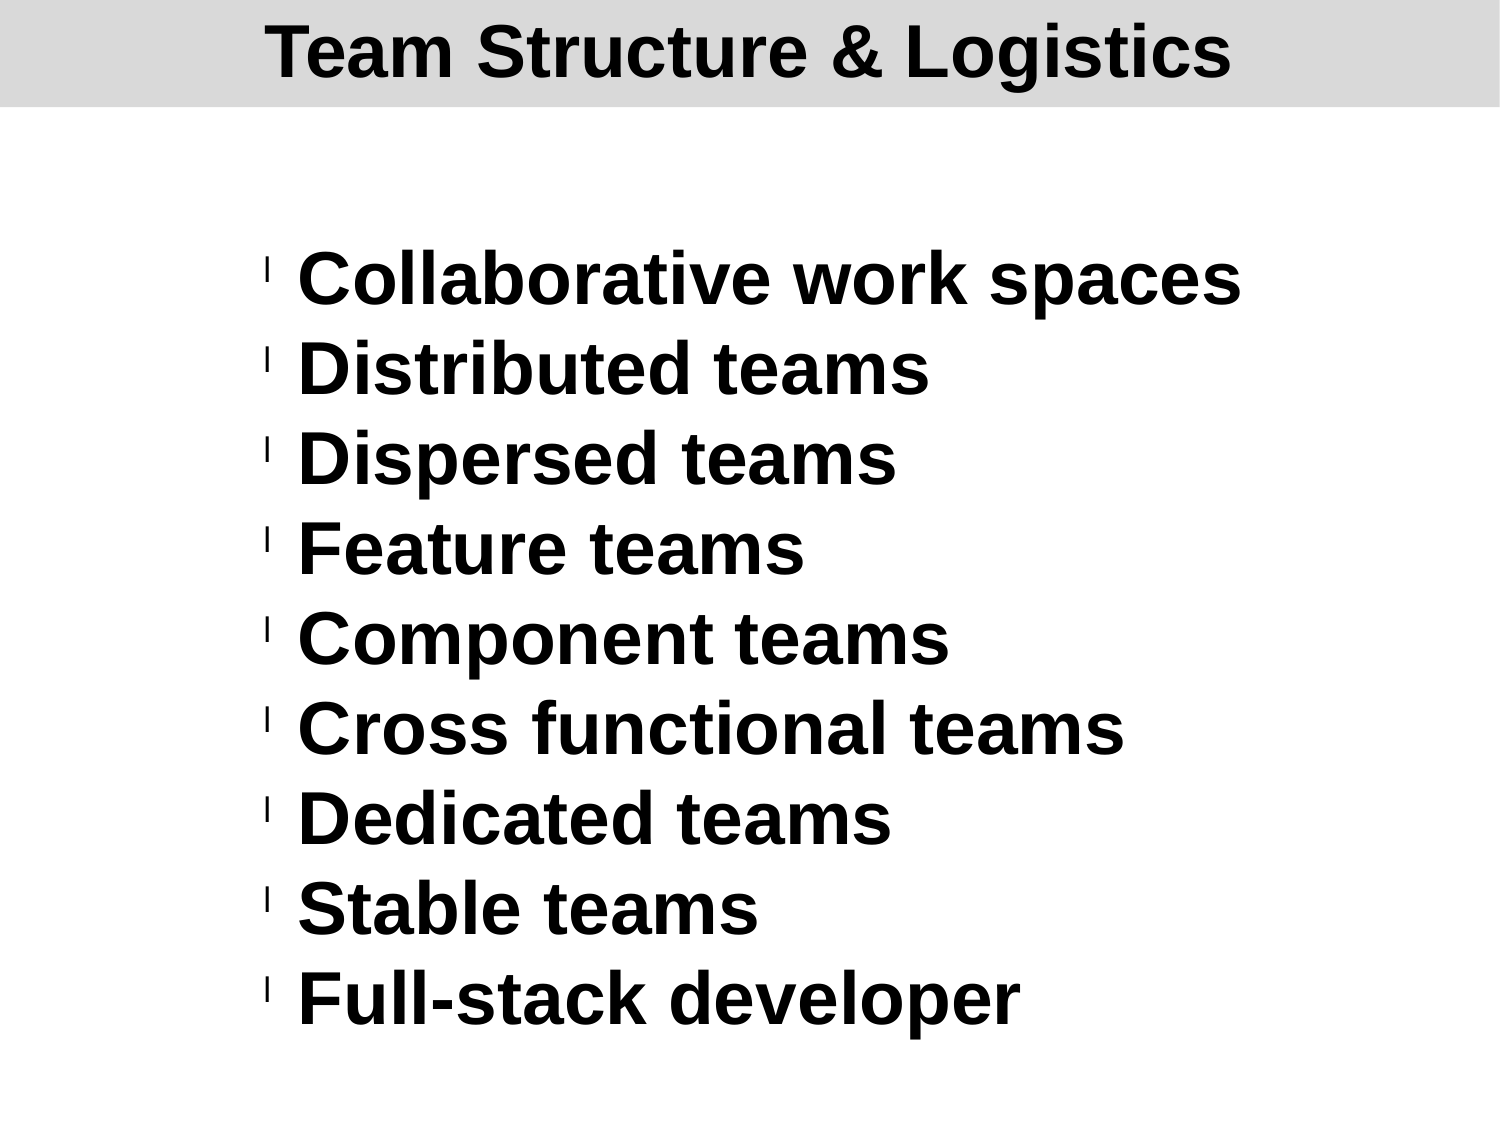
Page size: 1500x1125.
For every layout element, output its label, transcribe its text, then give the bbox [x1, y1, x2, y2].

text_box Collaborative work spaces Distributed teams Dispersed teams Feature teams Component teams Cross functional teams Dedicated teams Stable teams Full-stack developer [247, 221, 1259, 989]
text_box Team Structure & Logistics [0, 0, 1500, 108]
